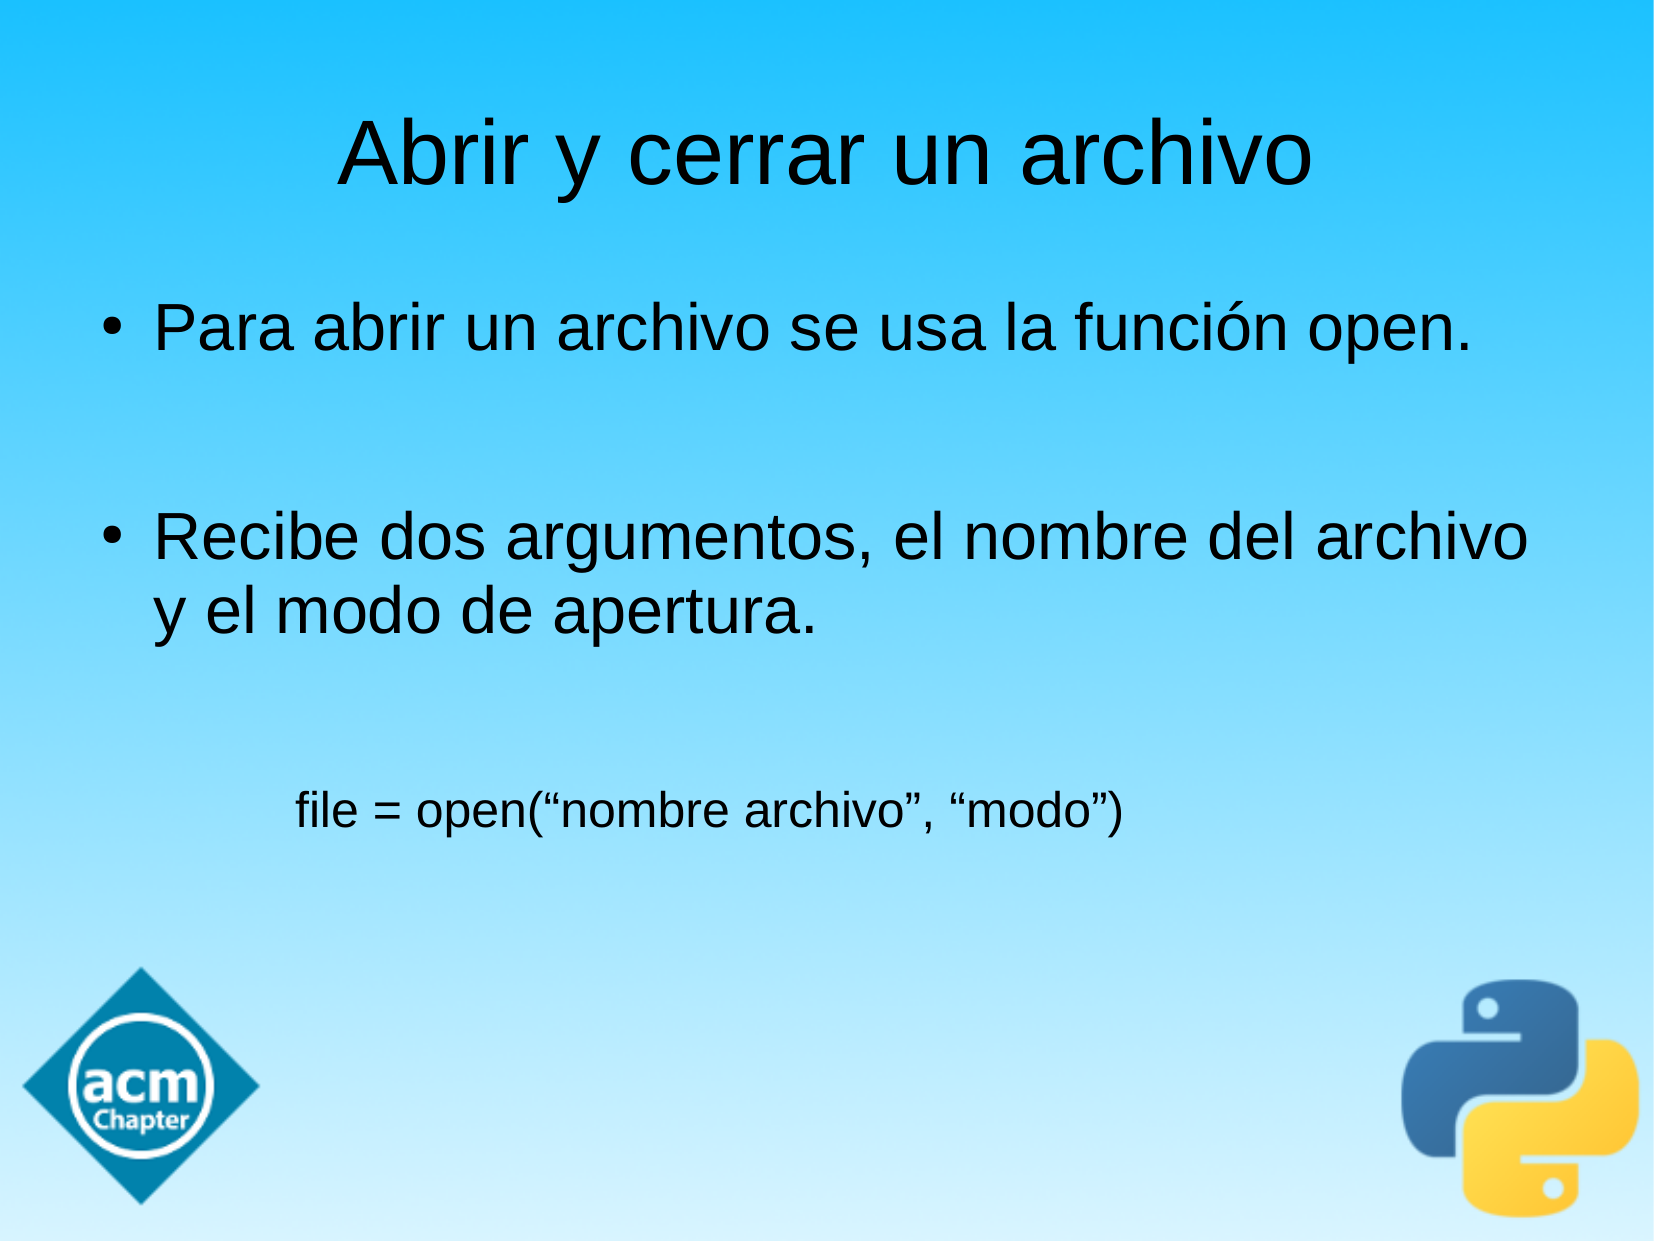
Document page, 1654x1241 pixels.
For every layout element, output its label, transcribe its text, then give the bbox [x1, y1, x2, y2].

picture [0, 0, 1654, 1241]
list Para abrir un archivo se usa la función open. Recibe dos argumentos, el nombre del archivo y el modo de apertura. file = open(“nombre archivo”, “modo”) [82, 290, 1571, 1010]
title Abrir y cerrar un archivo [82, 49, 1571, 257]
